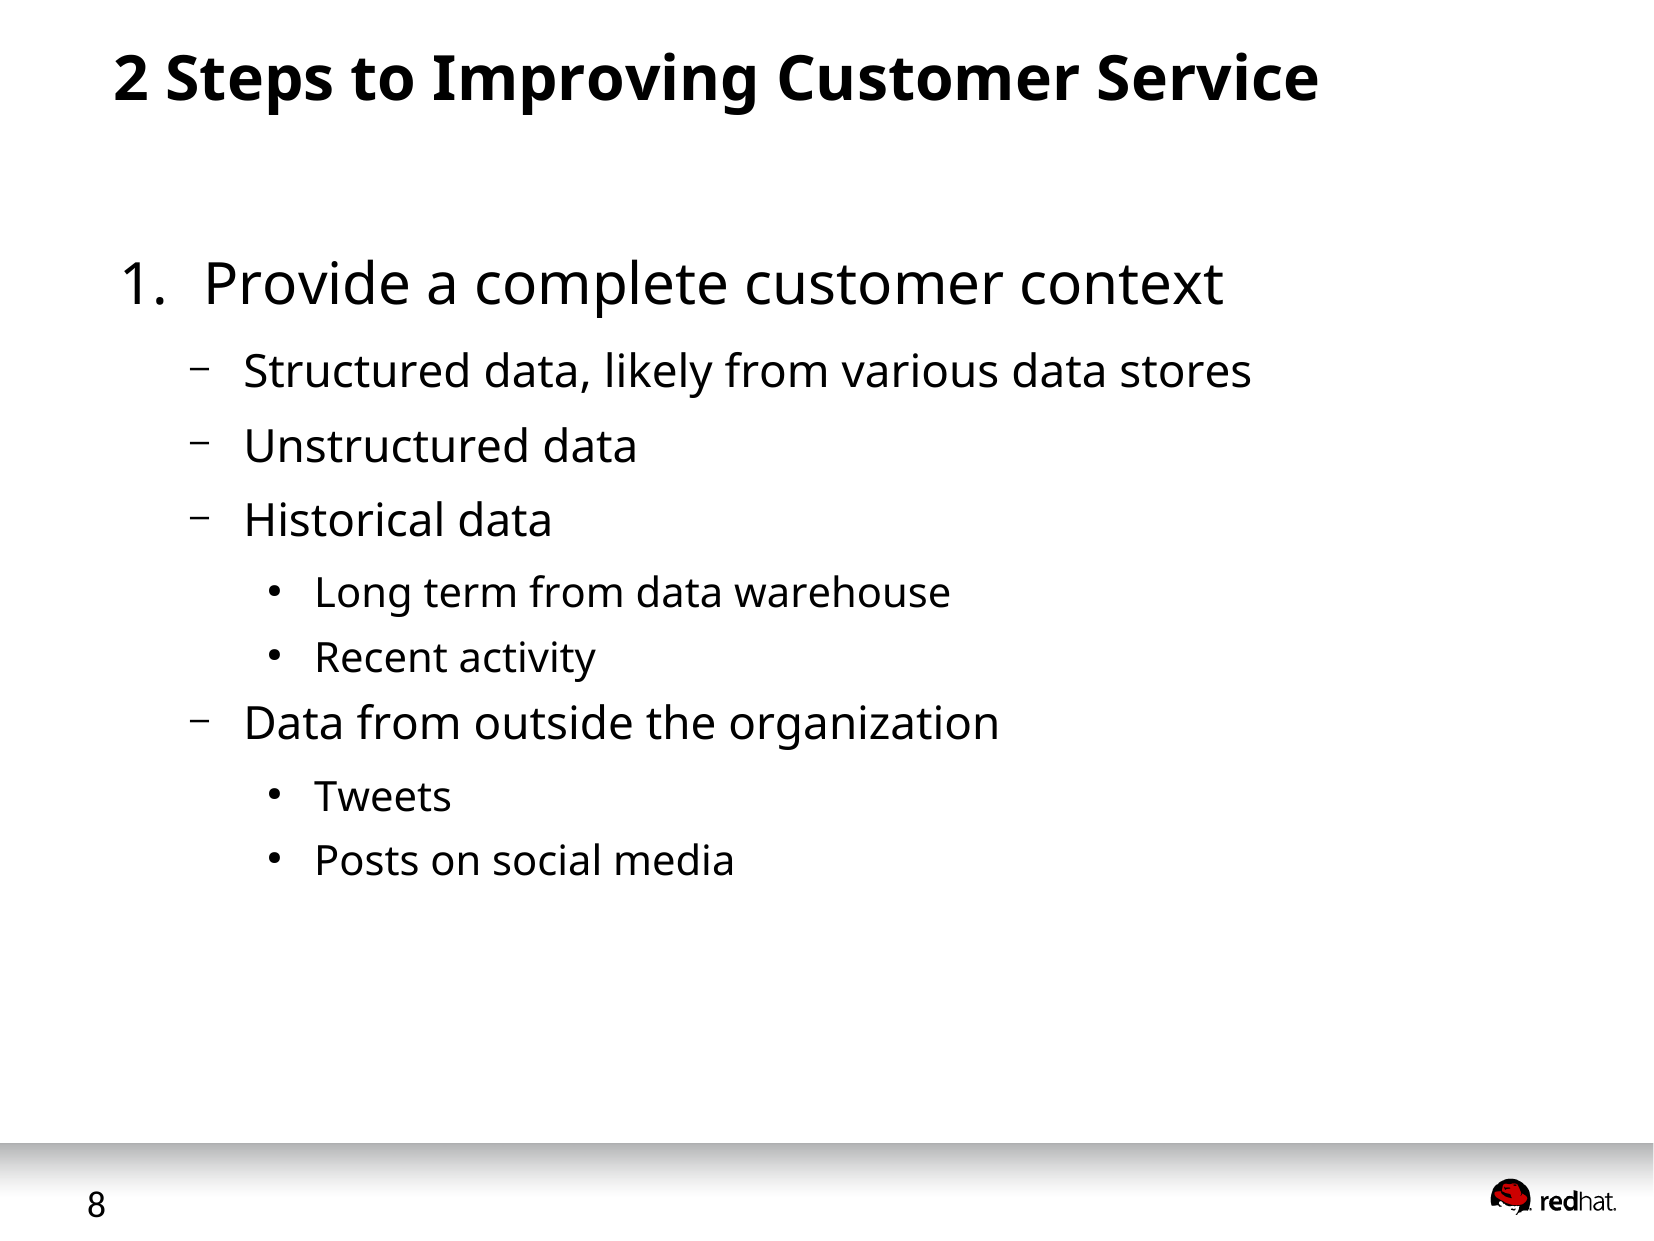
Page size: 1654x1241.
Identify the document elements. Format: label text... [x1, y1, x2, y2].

picture [0, 1143, 1654, 1241]
list Provide a complete customer context Structured data, likely from various data stores Unstructured data Historical data Long term from data warehouse Recent activity Data from outside the organization Tweets Posts on social media [86, 244, 1575, 1039]
title 2 Steps to Improving Customer Service [82, 37, 1571, 225]
